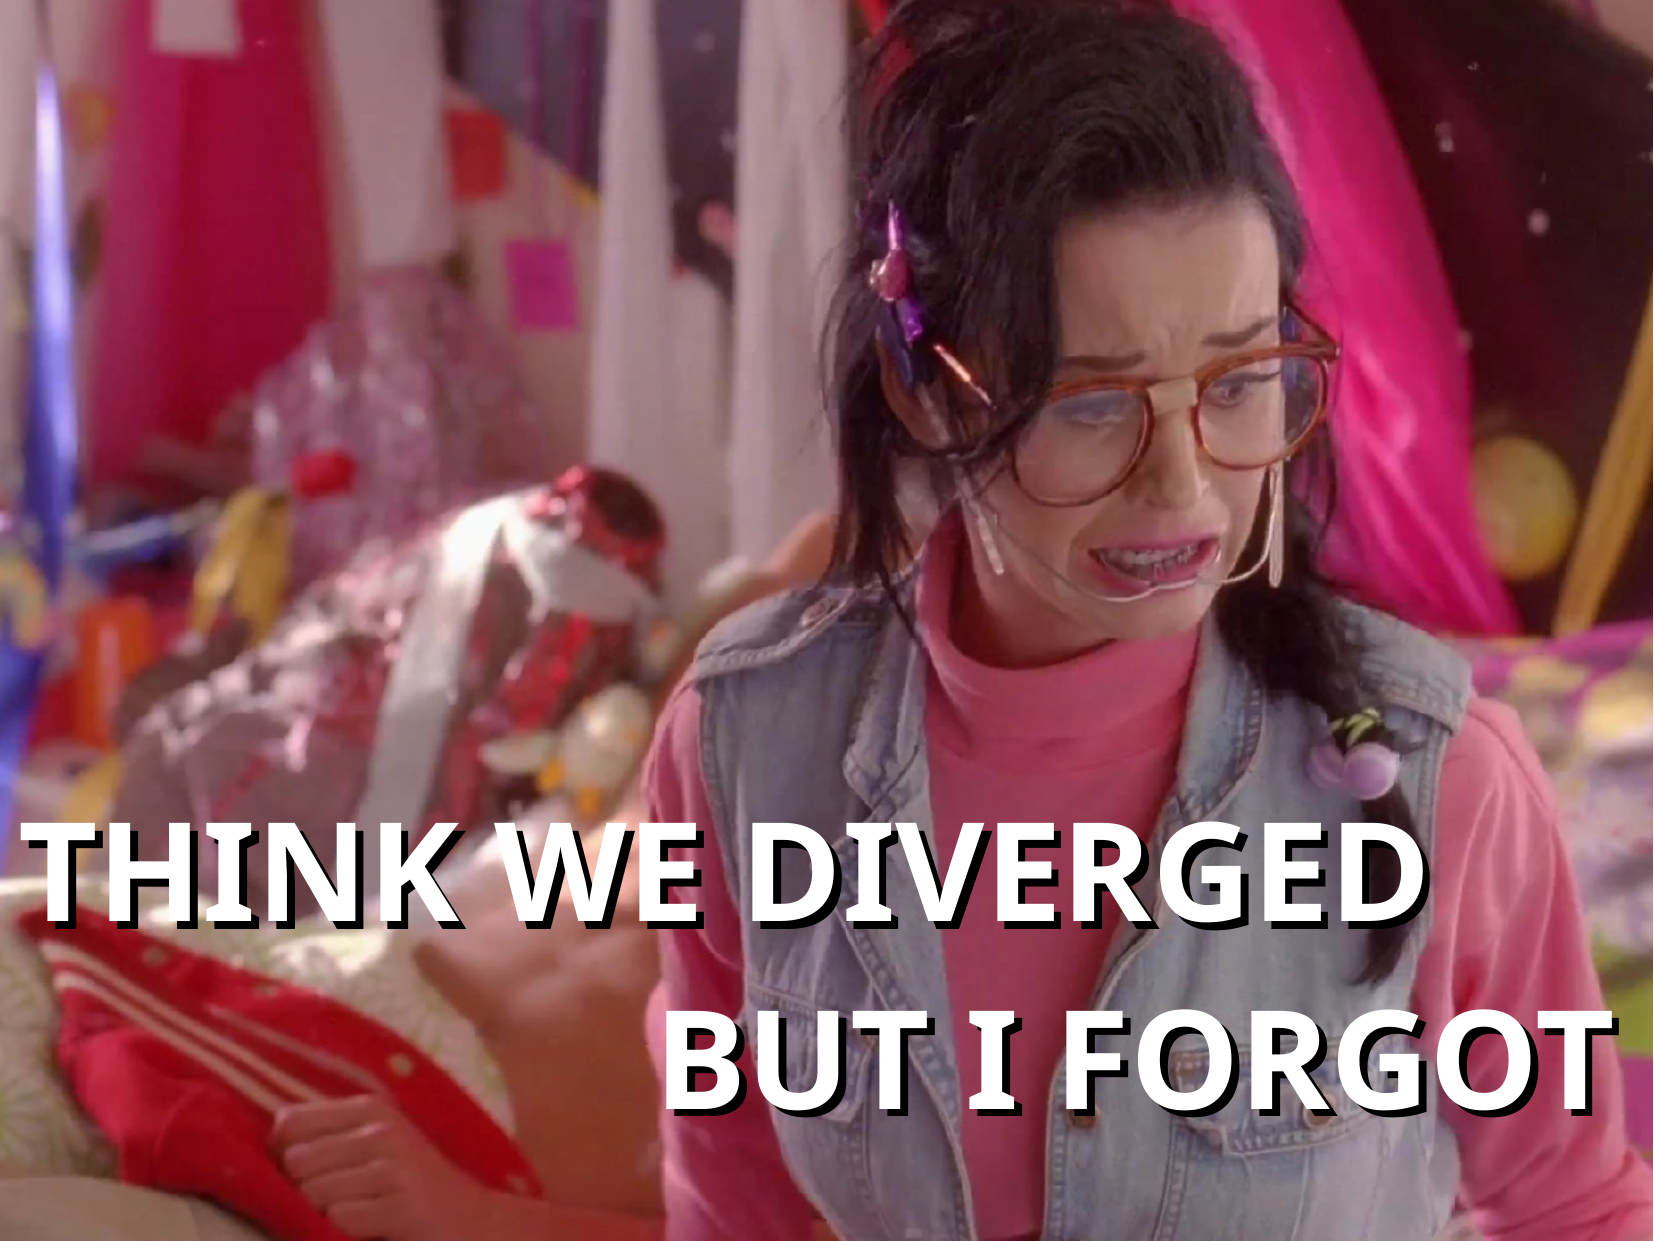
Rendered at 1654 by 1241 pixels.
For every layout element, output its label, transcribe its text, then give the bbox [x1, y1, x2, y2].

picture [0, 0, 1653, 1241]
subtitle THINK WE DIVERGED BUT I FORGOT [0, 769, 1616, 1156]
